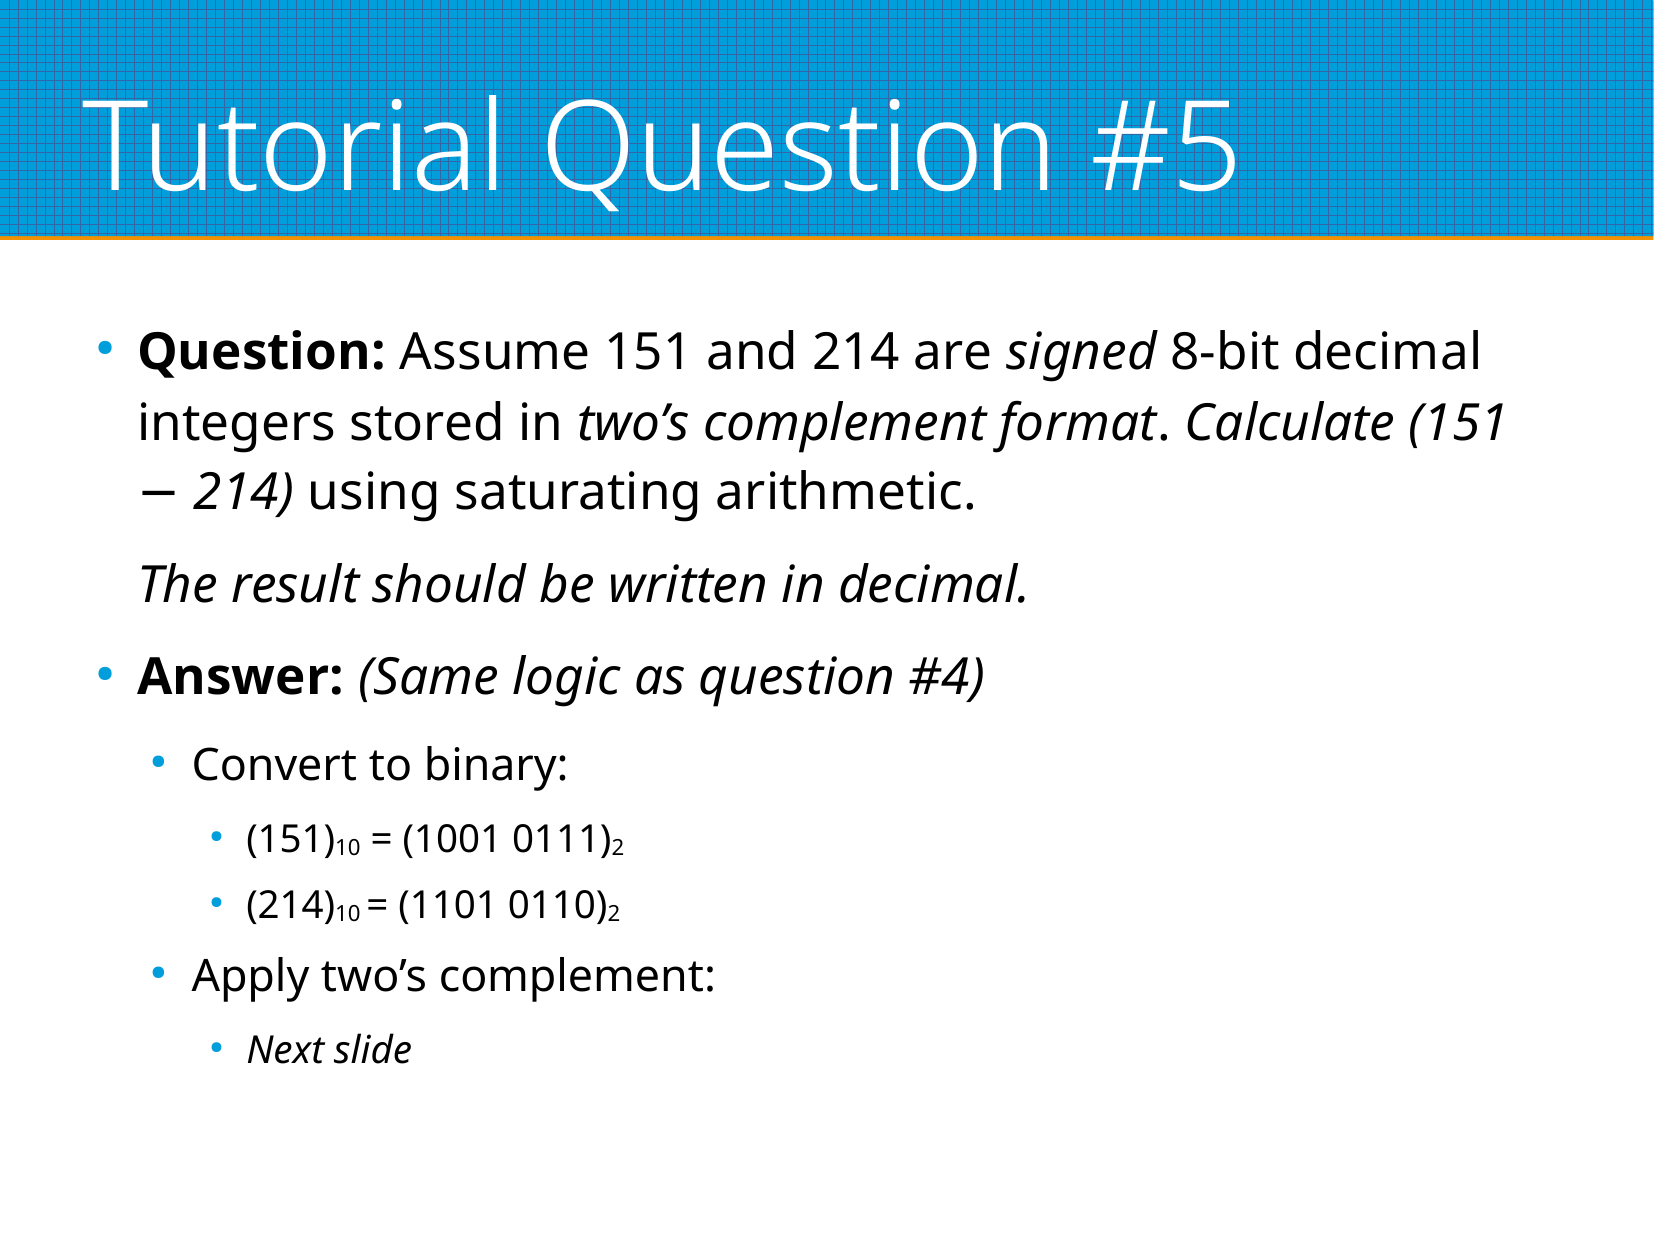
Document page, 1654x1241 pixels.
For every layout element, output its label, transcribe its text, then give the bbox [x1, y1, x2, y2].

list Question: Assume 151 and 214 are signed 8-bit decimal integers stored in two’s complement format. Calculate (151 − 214) using saturating arithmetic. The result should be written in decimal. Answer: (Same logic as question #4) Convert to binary: (151)10 = (1001 0111)2 (214)10 = (1101 0110)2 Apply two’s complement: Next slide [82, 314, 1563, 1081]
title Tutorial Question #5 [82, 19, 1571, 227]
